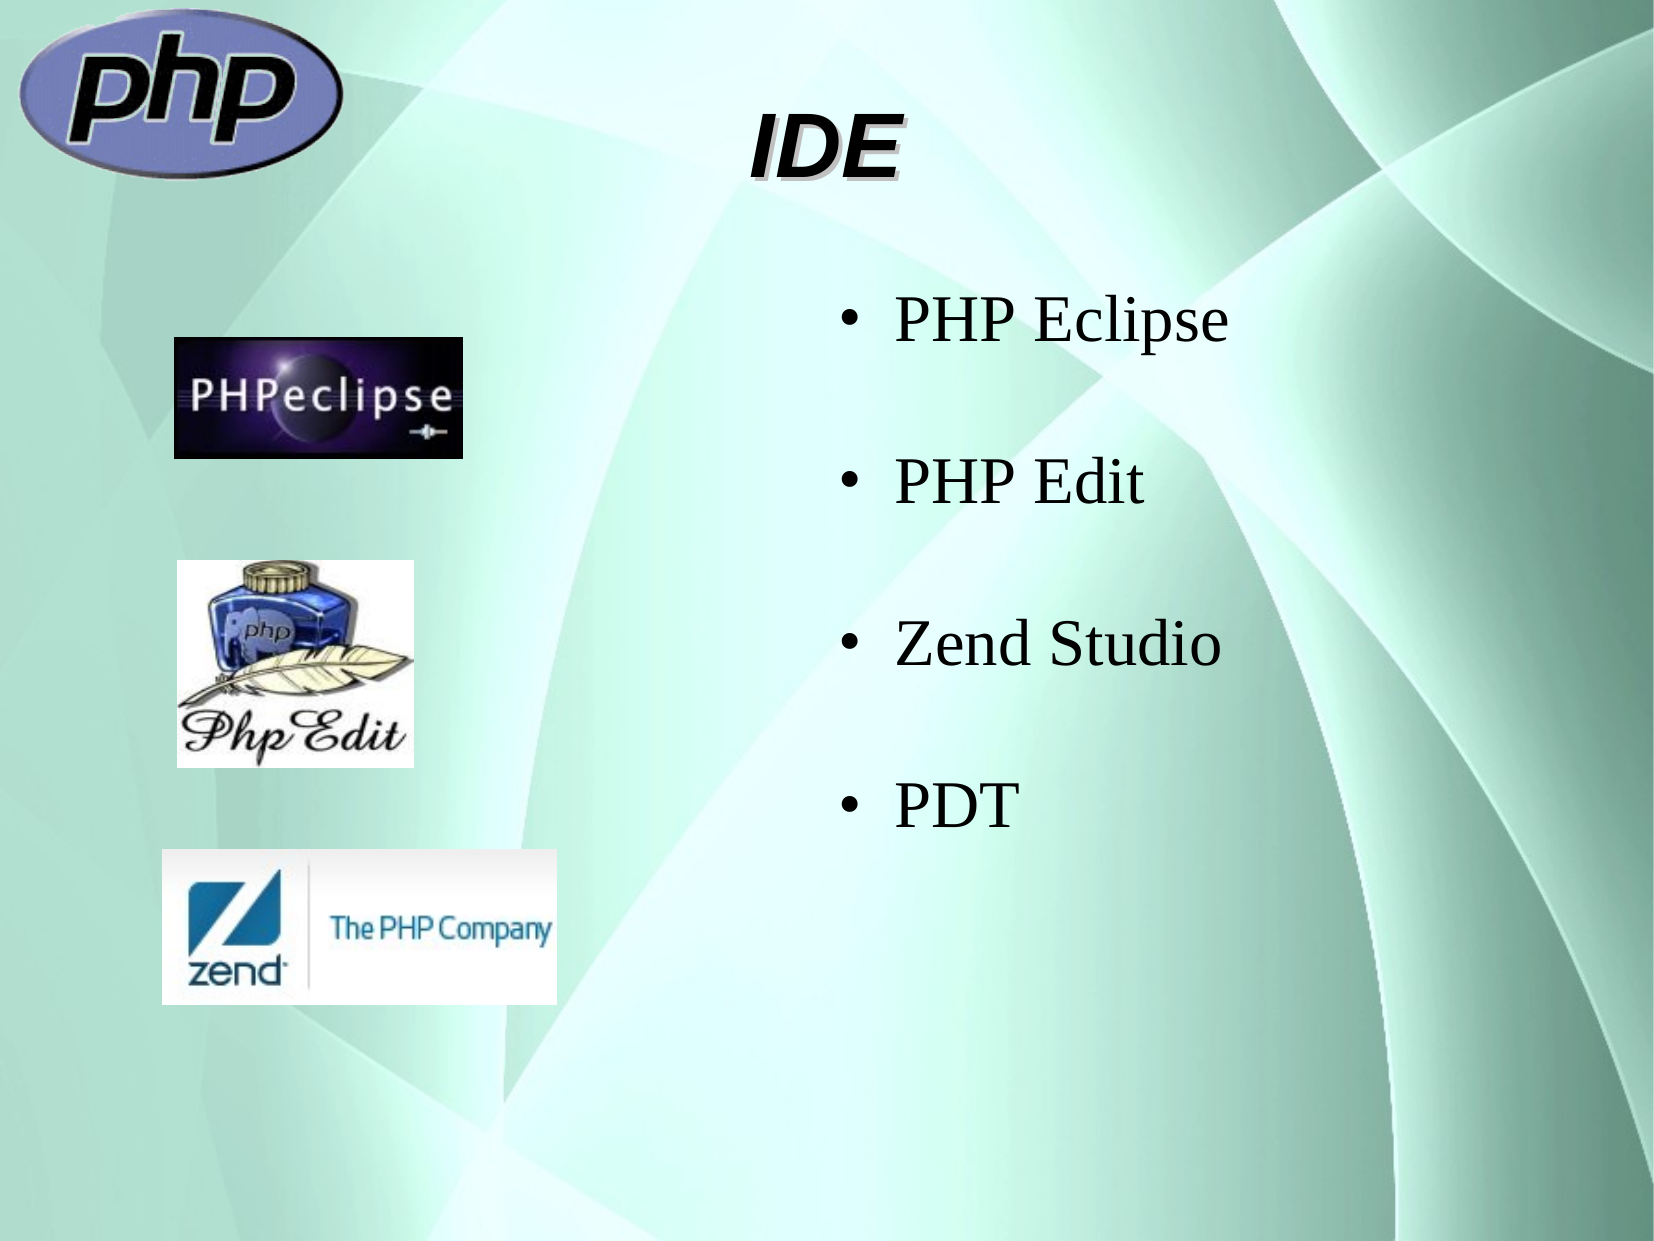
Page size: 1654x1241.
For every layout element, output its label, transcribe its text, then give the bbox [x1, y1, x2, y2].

list PHP Eclipse PHP Edit Zend Studio PDT [838, 290, 1571, 1109]
title IDE [82, 49, 1571, 256]
picture [0, 0, 1654, 1241]
